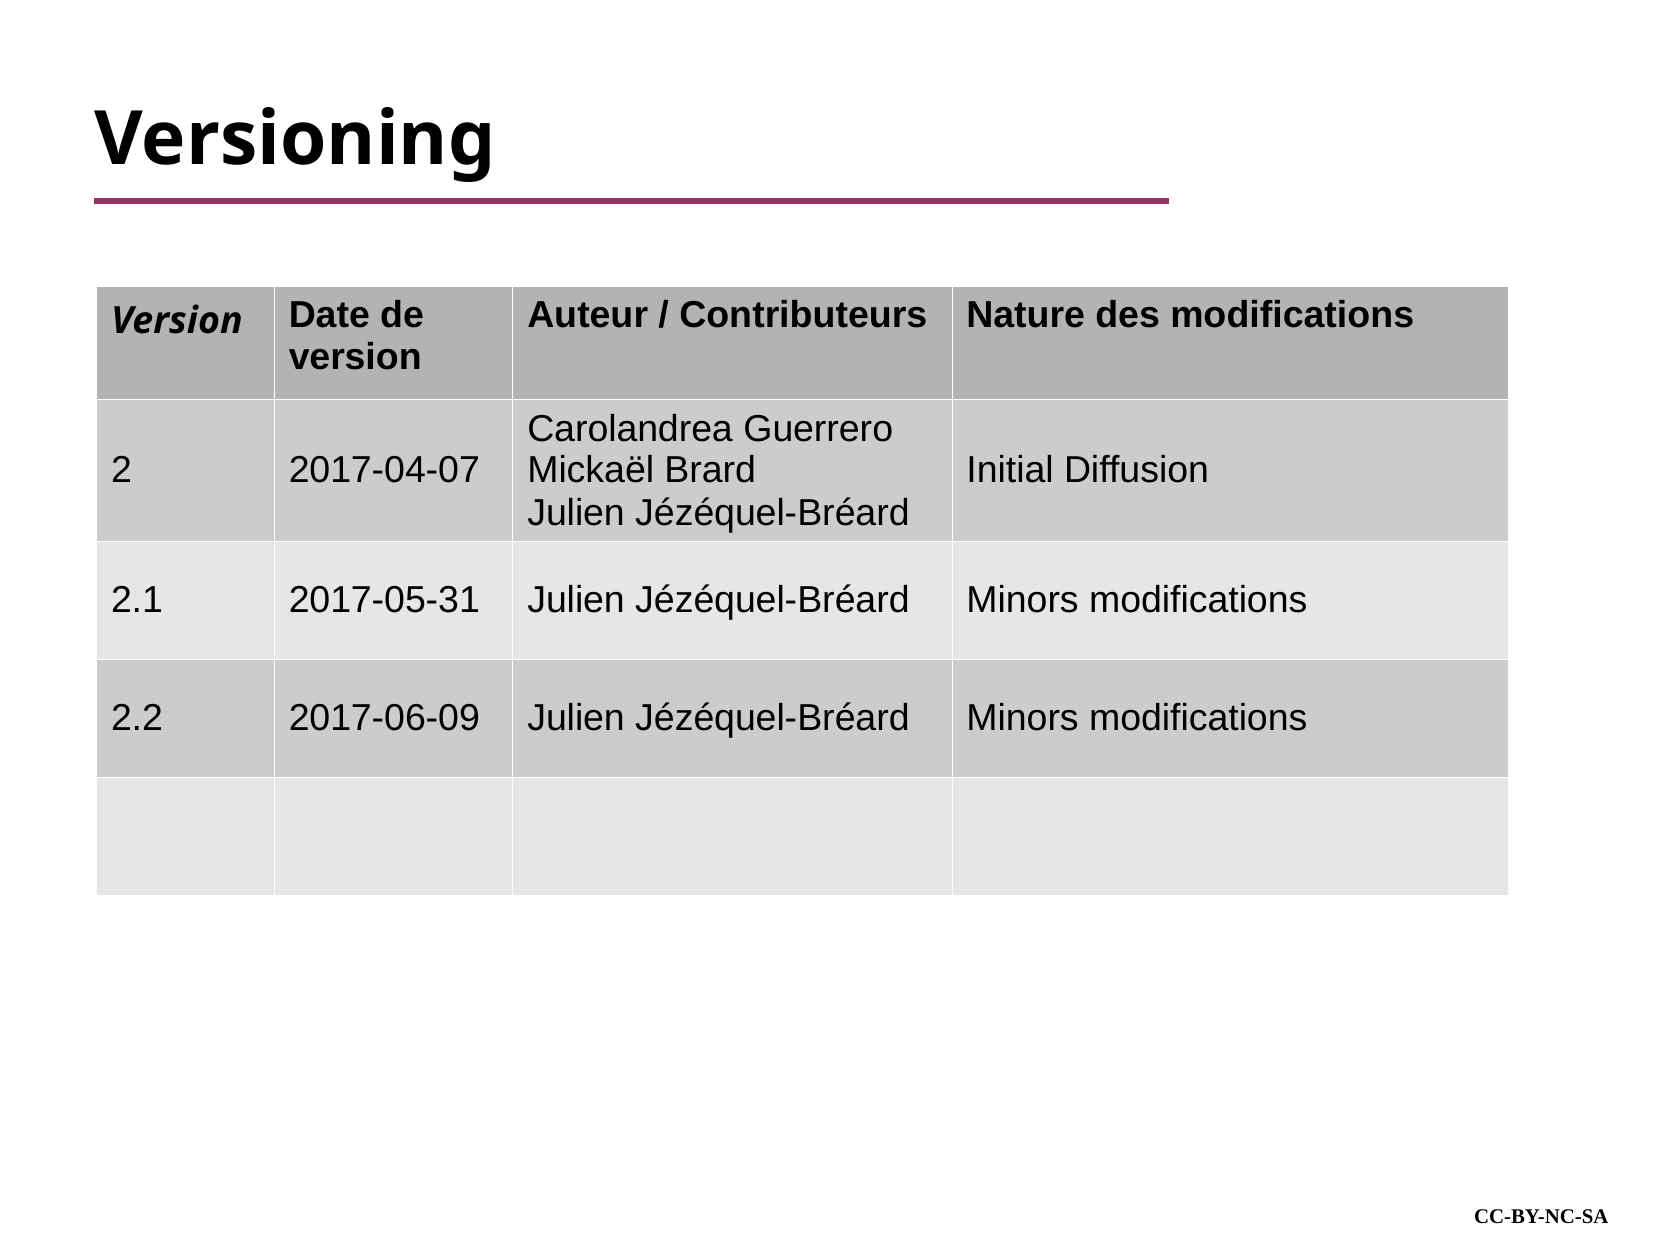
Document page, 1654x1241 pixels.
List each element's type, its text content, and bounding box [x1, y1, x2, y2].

table_cell 2017-04-07 [275, 400, 512, 541]
table_cell Carolandrea Guerrero Mickaël Brard Julien Jézéquel-Bréard [513, 400, 952, 541]
table_cell 2 [97, 400, 274, 541]
table_header Nature des modifications [953, 287, 1508, 399]
table_cell [953, 778, 1508, 895]
table_cell 2.1 [97, 542, 274, 659]
table_header Date de version [275, 287, 512, 399]
table_cell Minors modifications [953, 660, 1508, 777]
table_cell 2.2 [97, 660, 274, 777]
table_cell Julien Jézéquel-Bréard [513, 542, 952, 659]
table_header Version [97, 287, 274, 399]
table_cell [275, 778, 512, 895]
table_cell 2017-06-09 [275, 660, 512, 777]
table_header Auteur / Contributeurs [513, 287, 952, 399]
title Versioning [94, 31, 1571, 239]
table_cell [513, 778, 952, 895]
table_cell 2017-05-31 [275, 542, 512, 659]
table_cell [97, 778, 274, 895]
text_box [94, 372, 1583, 1170]
table_cell Initial Diffusion [953, 400, 1508, 541]
table_cell Minors modifications [953, 542, 1508, 659]
table_cell Julien Jézéquel-Bréard [513, 660, 952, 777]
